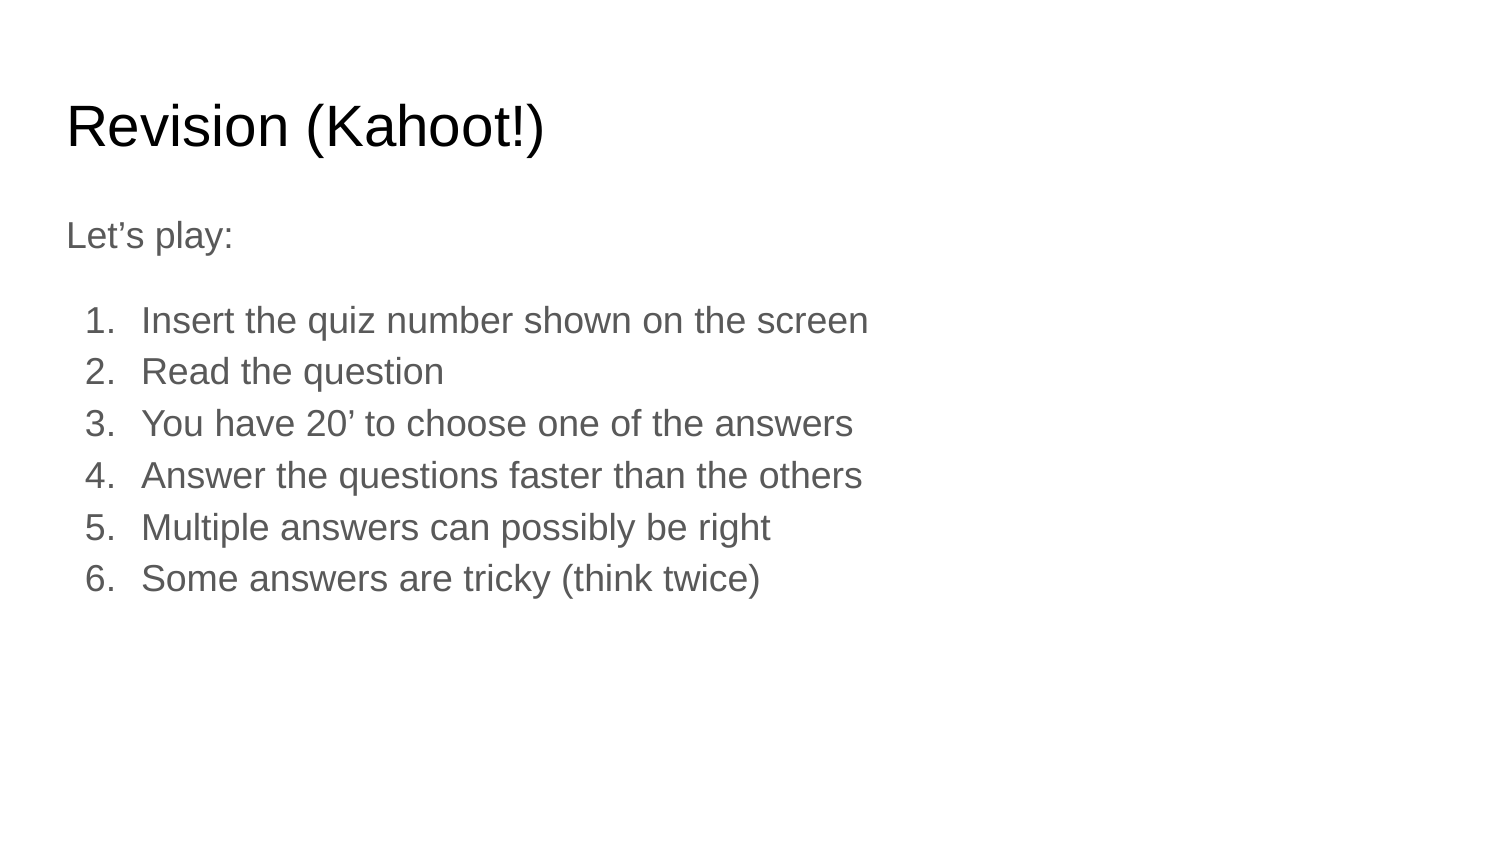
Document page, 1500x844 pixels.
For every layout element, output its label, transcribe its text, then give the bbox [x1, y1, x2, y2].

list Let’s play: Insert the quiz number shown on the screen Read the question You have 20’ to choose one of the answers Answer the questions faster than the others Multiple answers can possibly be right Some answers are tricky (think twice) [51, 189, 1449, 750]
title Revision (Kahoot!) [51, 72, 1449, 167]
